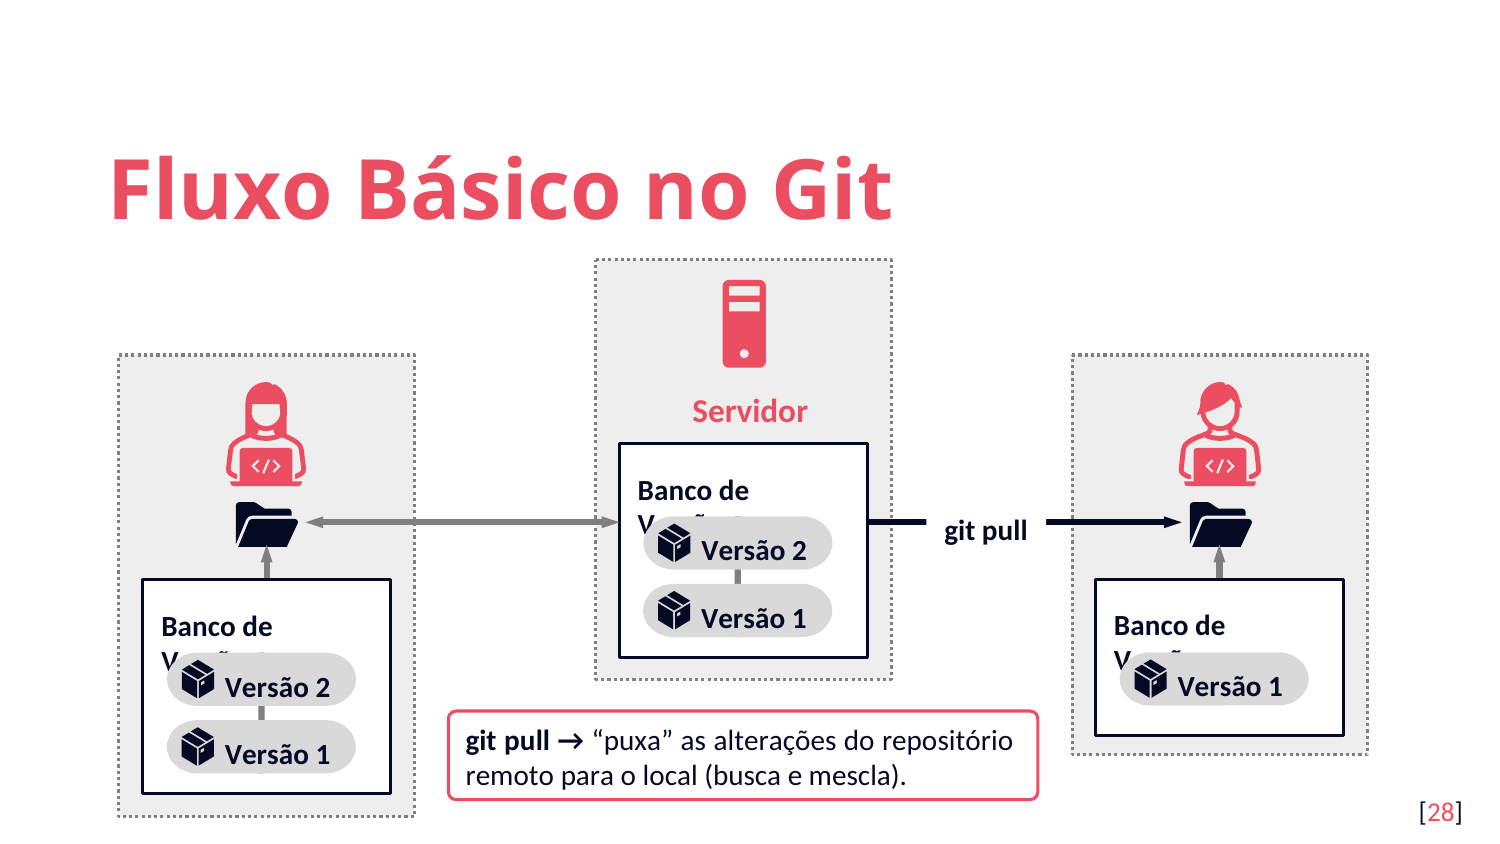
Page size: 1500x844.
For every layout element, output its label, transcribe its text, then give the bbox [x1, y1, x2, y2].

text_box Versão 1 [1137, 652, 1309, 706]
text_box Banco de Versões [1099, 591, 1344, 645]
text_box Banco de Versões [622, 455, 868, 509]
text_box Versão 1 [184, 720, 356, 774]
picture [174, 655, 222, 703]
text_box Servidor [596, 373, 892, 423]
text_box [596, 260, 891, 373]
picture [206, 370, 326, 564]
text_box Versão 1 [643, 593, 650, 628]
picture [718, 275, 770, 372]
text_box Versão 1 [1119, 662, 1126, 696]
text_box Versão 2 [660, 516, 833, 570]
text_box Banco de Versões [146, 592, 391, 646]
text_box [119, 355, 414, 817]
text_box Versão 2 [183, 652, 356, 706]
picture [1126, 654, 1175, 703]
slide_number [28] [1403, 779, 1494, 844]
text_box Versão 1 [659, 583, 833, 638]
picture [650, 586, 698, 634]
text_box Versão 2 [643, 526, 650, 560]
text_box Fluxo Básico no Git [92, 106, 1404, 245]
text_box git pull → “puxa” as alterações do repositório remoto para o local (busca e mescla). [448, 711, 1038, 800]
text_box Versão 1 [166, 729, 174, 764]
picture [1160, 370, 1280, 564]
text_box Versão 2 [167, 662, 174, 697]
text_box git pull [926, 496, 1047, 550]
text_box [1072, 355, 1367, 755]
picture [174, 722, 222, 771]
text_box [596, 423, 891, 679]
picture [650, 519, 698, 567]
